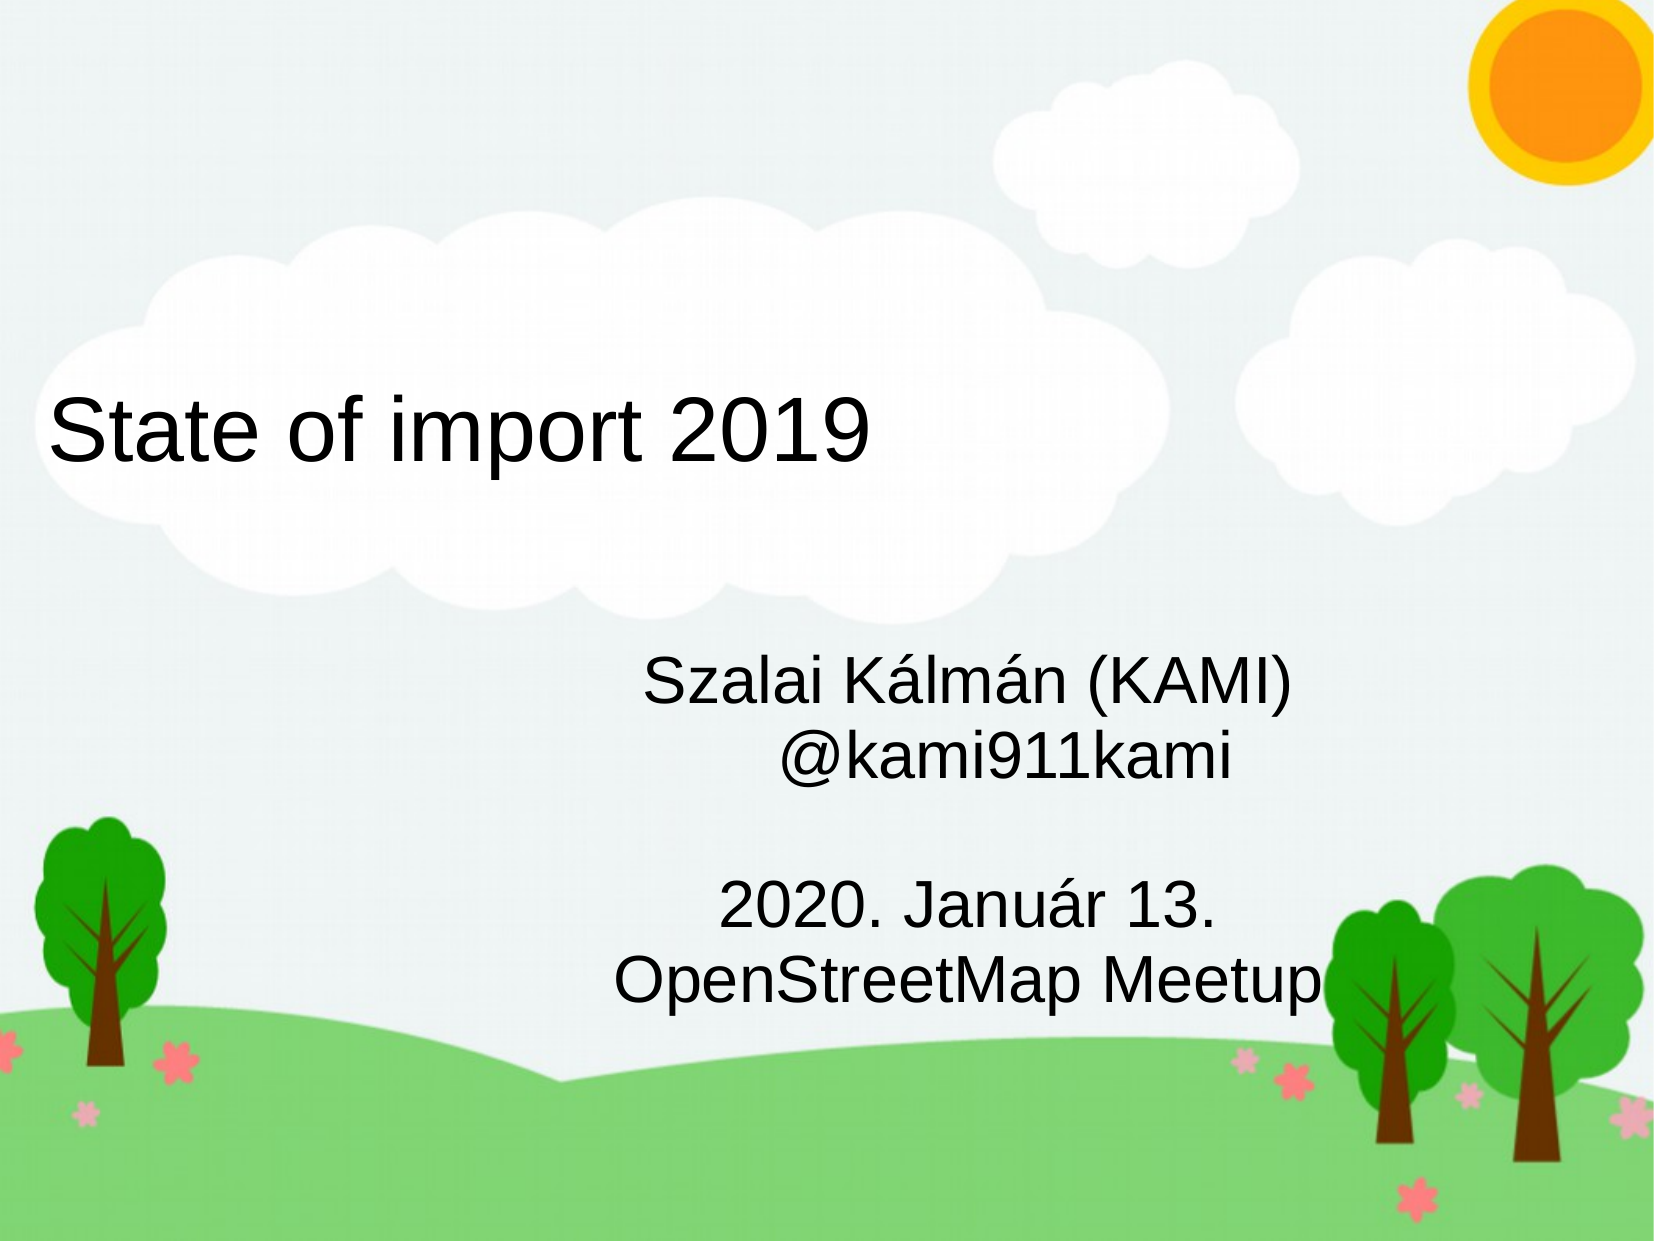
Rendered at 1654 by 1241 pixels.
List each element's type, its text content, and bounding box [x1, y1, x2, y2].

picture [0, 0, 1654, 1241]
title State of import 2019 [47, 283, 1512, 577]
subtitle Szalai Kálmán (KAMI) @kami911kami 2020. Január 13. OpenStreetMap Meetup [543, 642, 1394, 1017]
